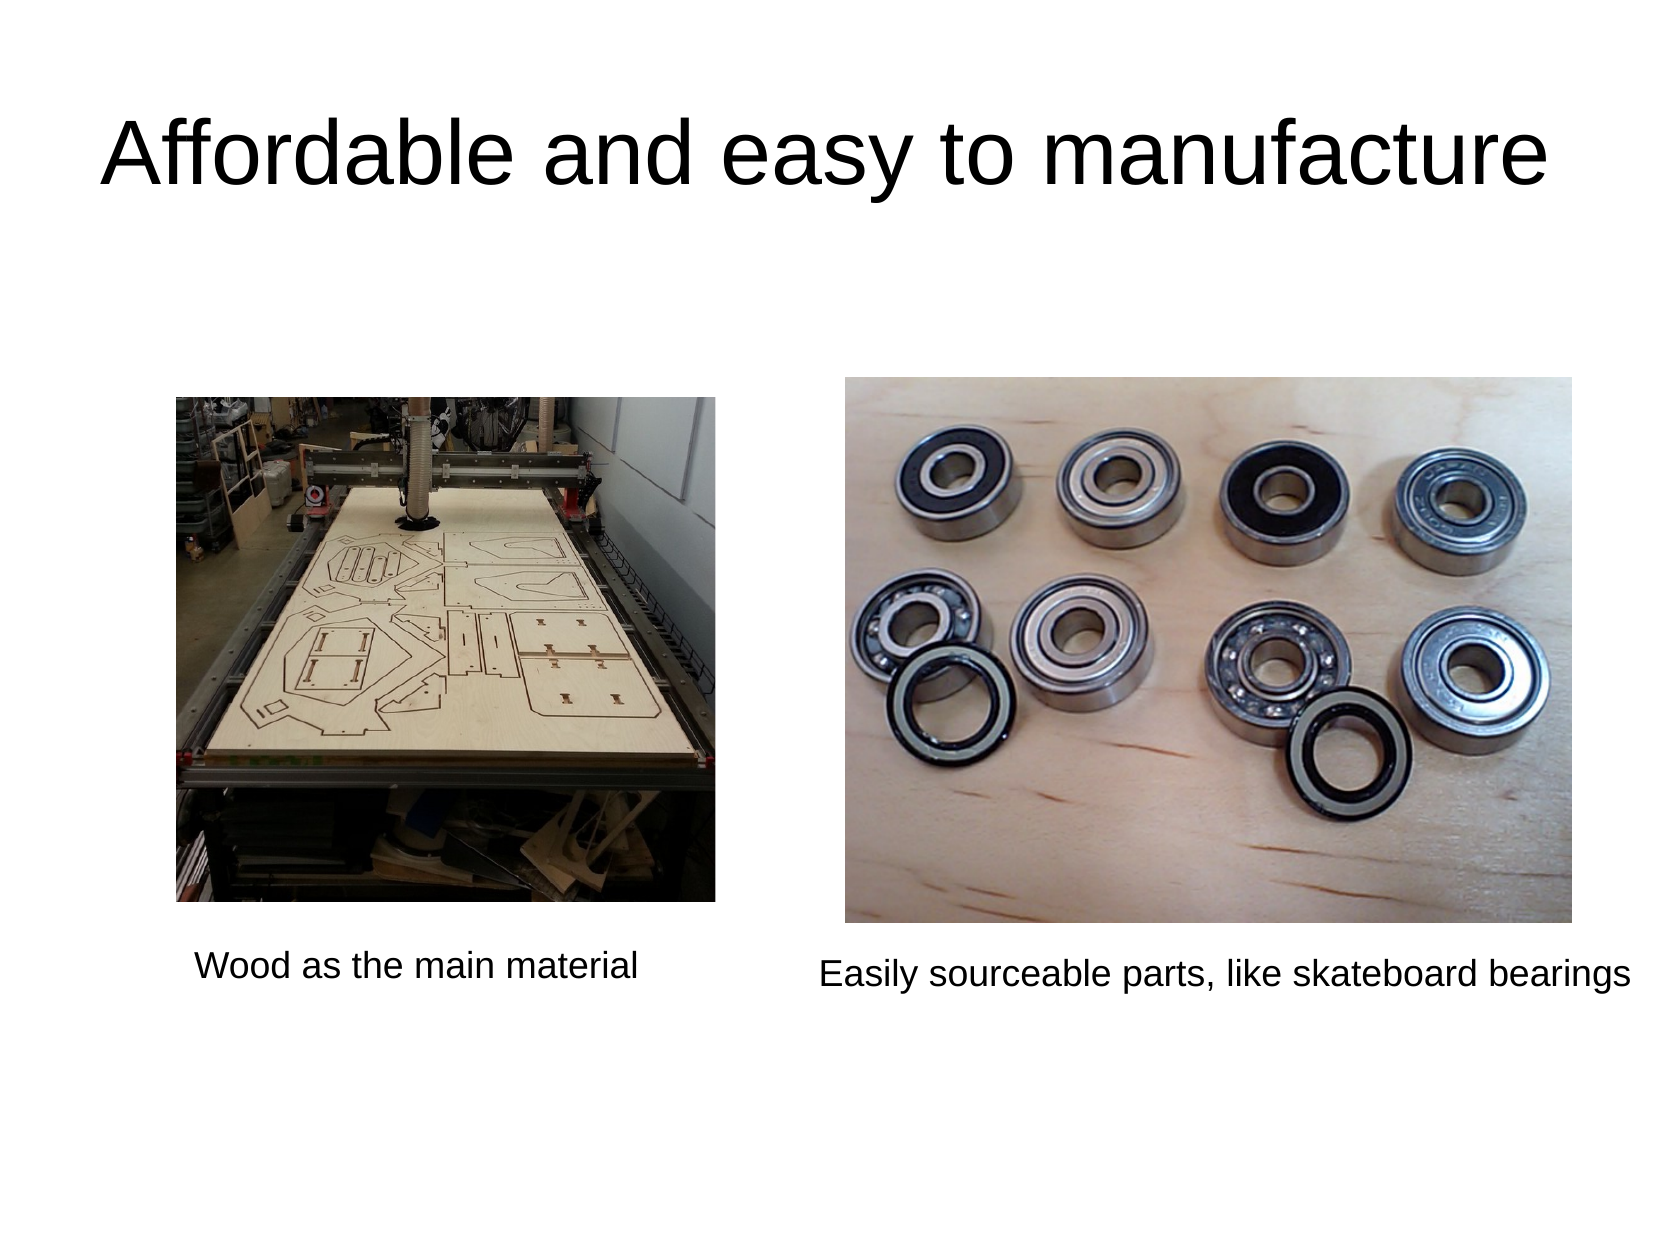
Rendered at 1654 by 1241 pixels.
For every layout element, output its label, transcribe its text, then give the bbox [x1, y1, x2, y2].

picture [176, 397, 716, 902]
picture [845, 377, 1572, 923]
text_box Wood as the main material [179, 937, 654, 995]
text_box Easily sourceable parts, like skateboard bearings [803, 944, 1647, 1002]
title Affordable and easy to manufacture [82, 49, 1571, 257]
